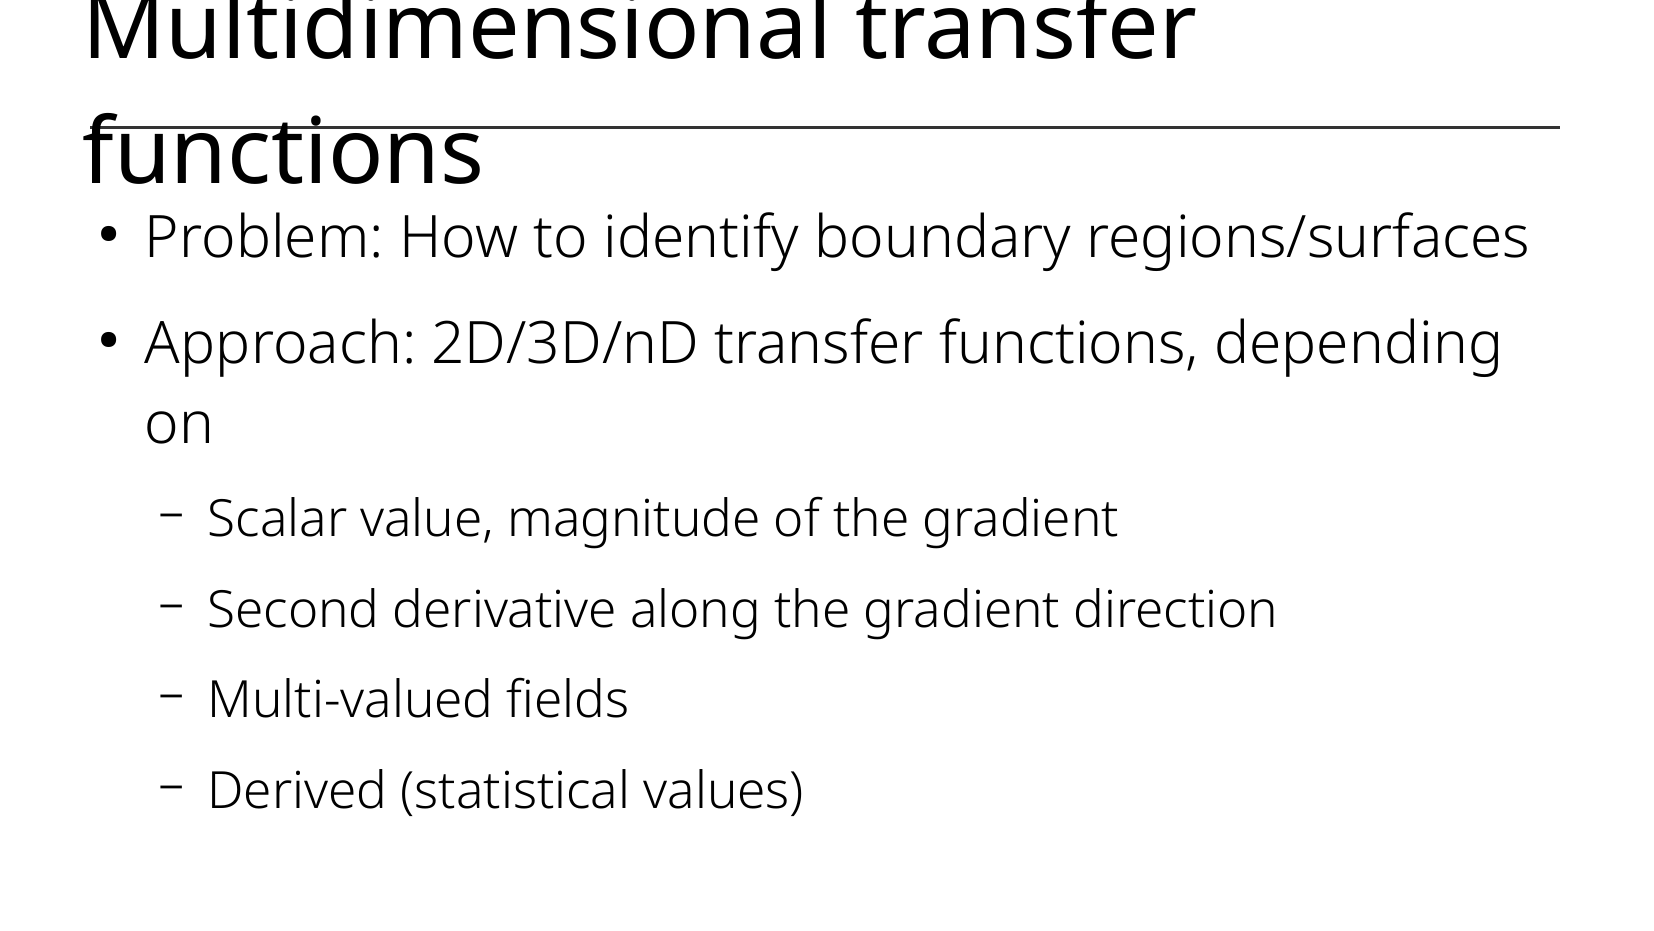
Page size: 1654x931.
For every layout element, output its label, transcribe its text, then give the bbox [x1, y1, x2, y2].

list Problem: How to identify boundary regions/surfaces Approach: 2D/3D/nD transfer functions, depending on Scalar value, magnitude of the gradient Second derivative along the gradient direction Multi-valued fields Derived (statistical values) [82, 195, 1571, 886]
title Multidimensional transfer functions [82, 32, 1571, 140]
